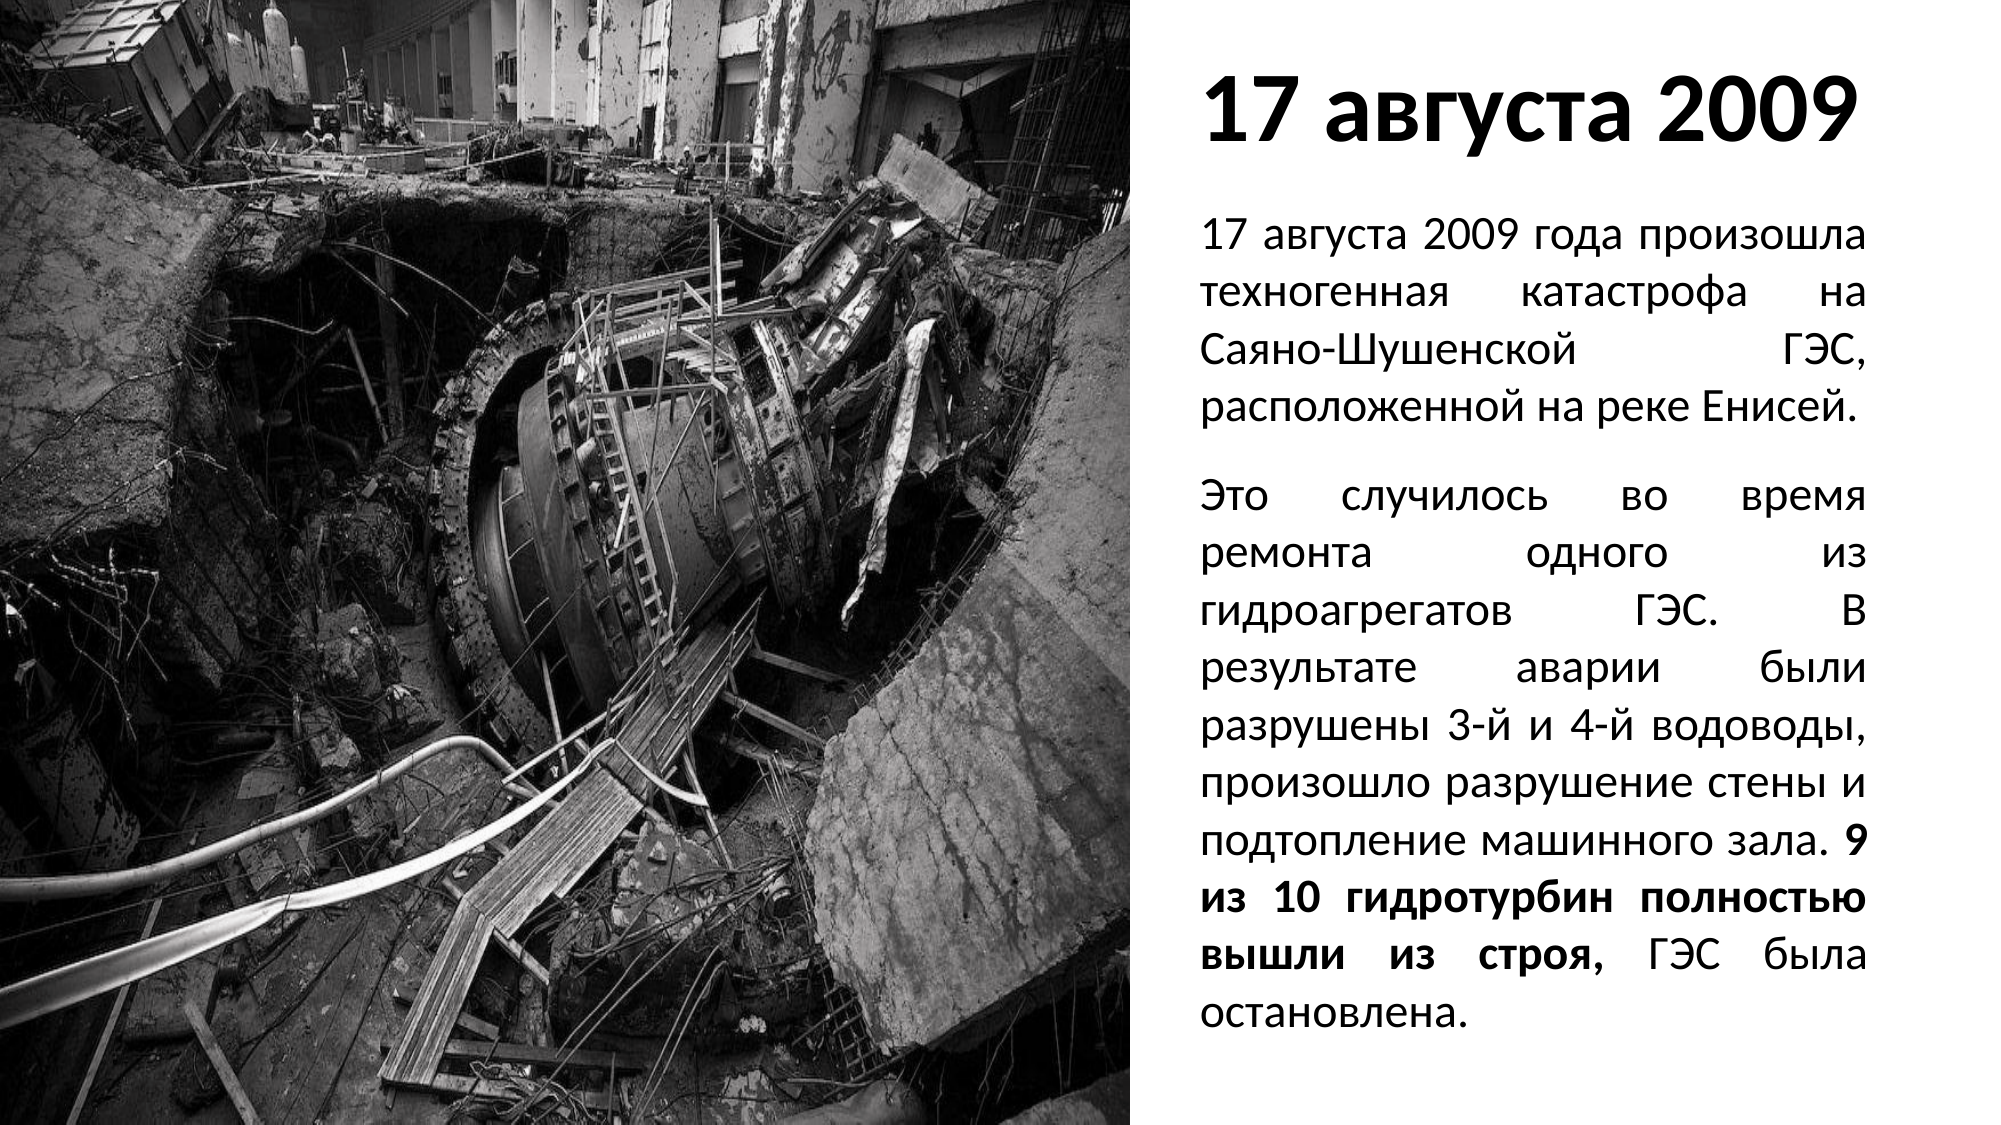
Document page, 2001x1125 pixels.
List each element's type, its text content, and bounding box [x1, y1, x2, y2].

text_box 17 августа 2009 [1184, 34, 1884, 170]
text_box 17 августа 2009 года произошла техногенная катастрофа на Саяно-Шушенской ГЭС, расположенной на реке Енисей. [1184, 194, 1884, 440]
picture [0, 0, 1130, 1125]
text_box Это случилось во время ремонта одного из гидроагрегатов ГЭС. В результате аварии были разрушены 3-й и 4-й водоводы, произошло разрушение стены и подтопление машинного зала. 9 из 10 гидротурбин полностью вышли из строя, ГЭС была остановлена. [1184, 454, 1884, 1045]
